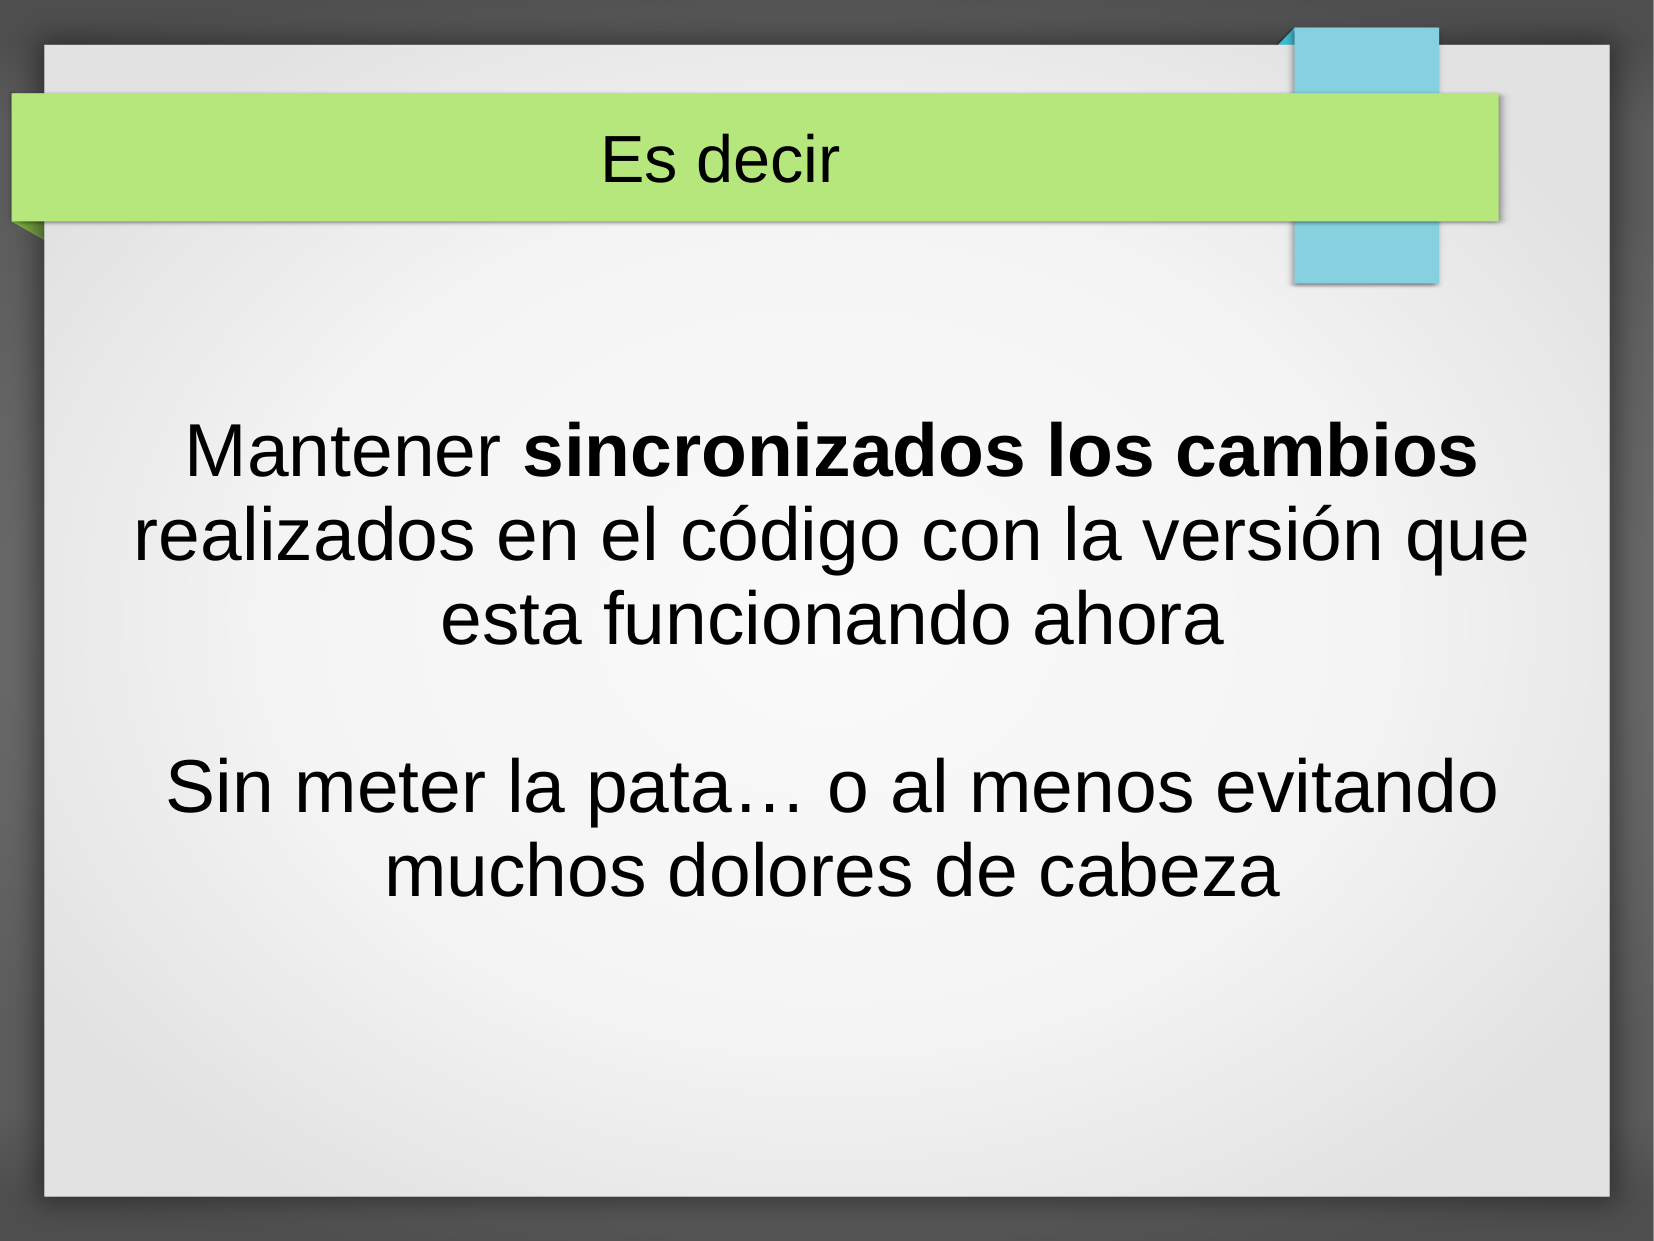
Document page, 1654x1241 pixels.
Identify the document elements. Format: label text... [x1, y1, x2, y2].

picture [0, 0, 1654, 1241]
text_box Es decir [23, 115, 1418, 225]
text_box Mantener sincronizados los cambios realizados en el código con la versión que esta funcionando ahora Sin meter la pata… o al menos evitando muchos dolores de cabeza [47, 401, 1619, 921]
